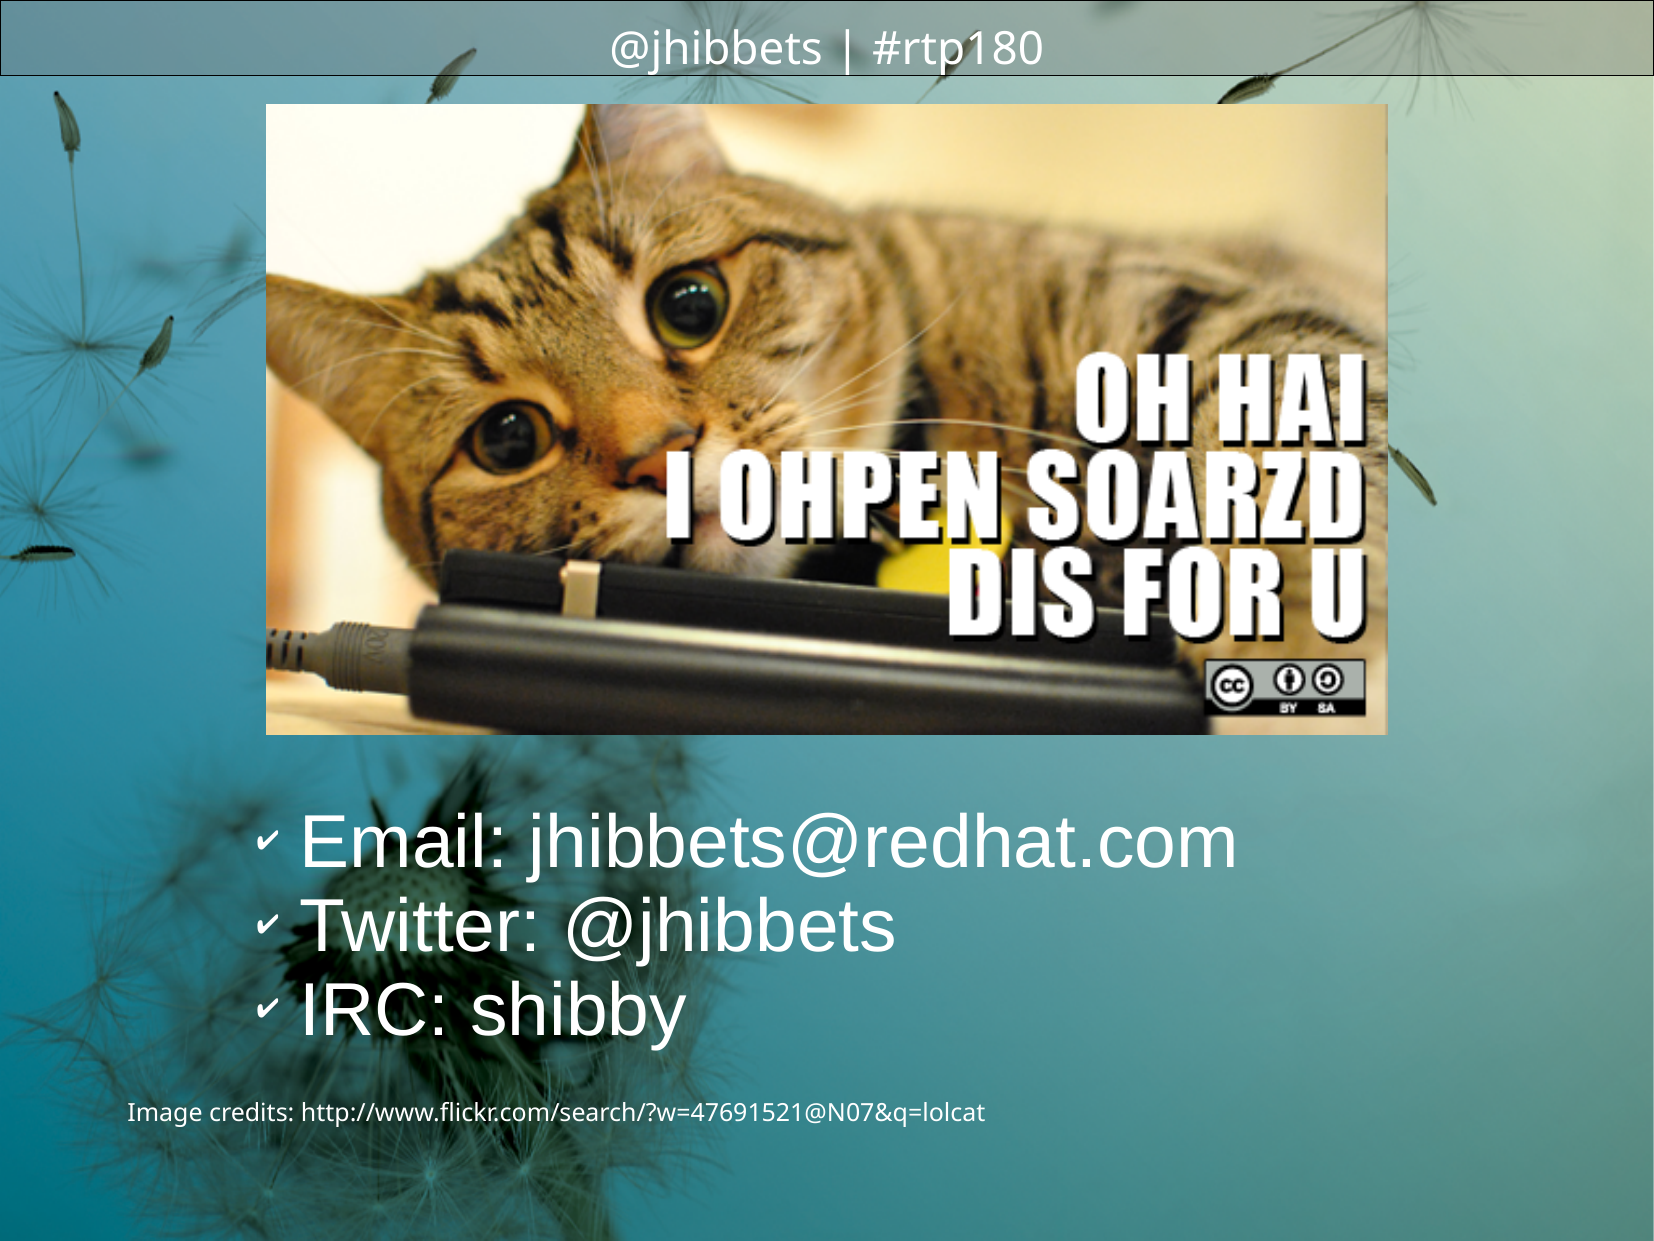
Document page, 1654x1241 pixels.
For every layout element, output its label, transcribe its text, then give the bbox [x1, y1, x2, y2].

text_box Image credits: http://www.flickr.com/search/?w=47691521@N07&q=lolcat [112, 1087, 1017, 1131]
text_box Email: jhibbets@redhat.com Twitter: @jhibbets IRC: shibby [256, 795, 1397, 1141]
picture [0, 76, 1654, 1241]
